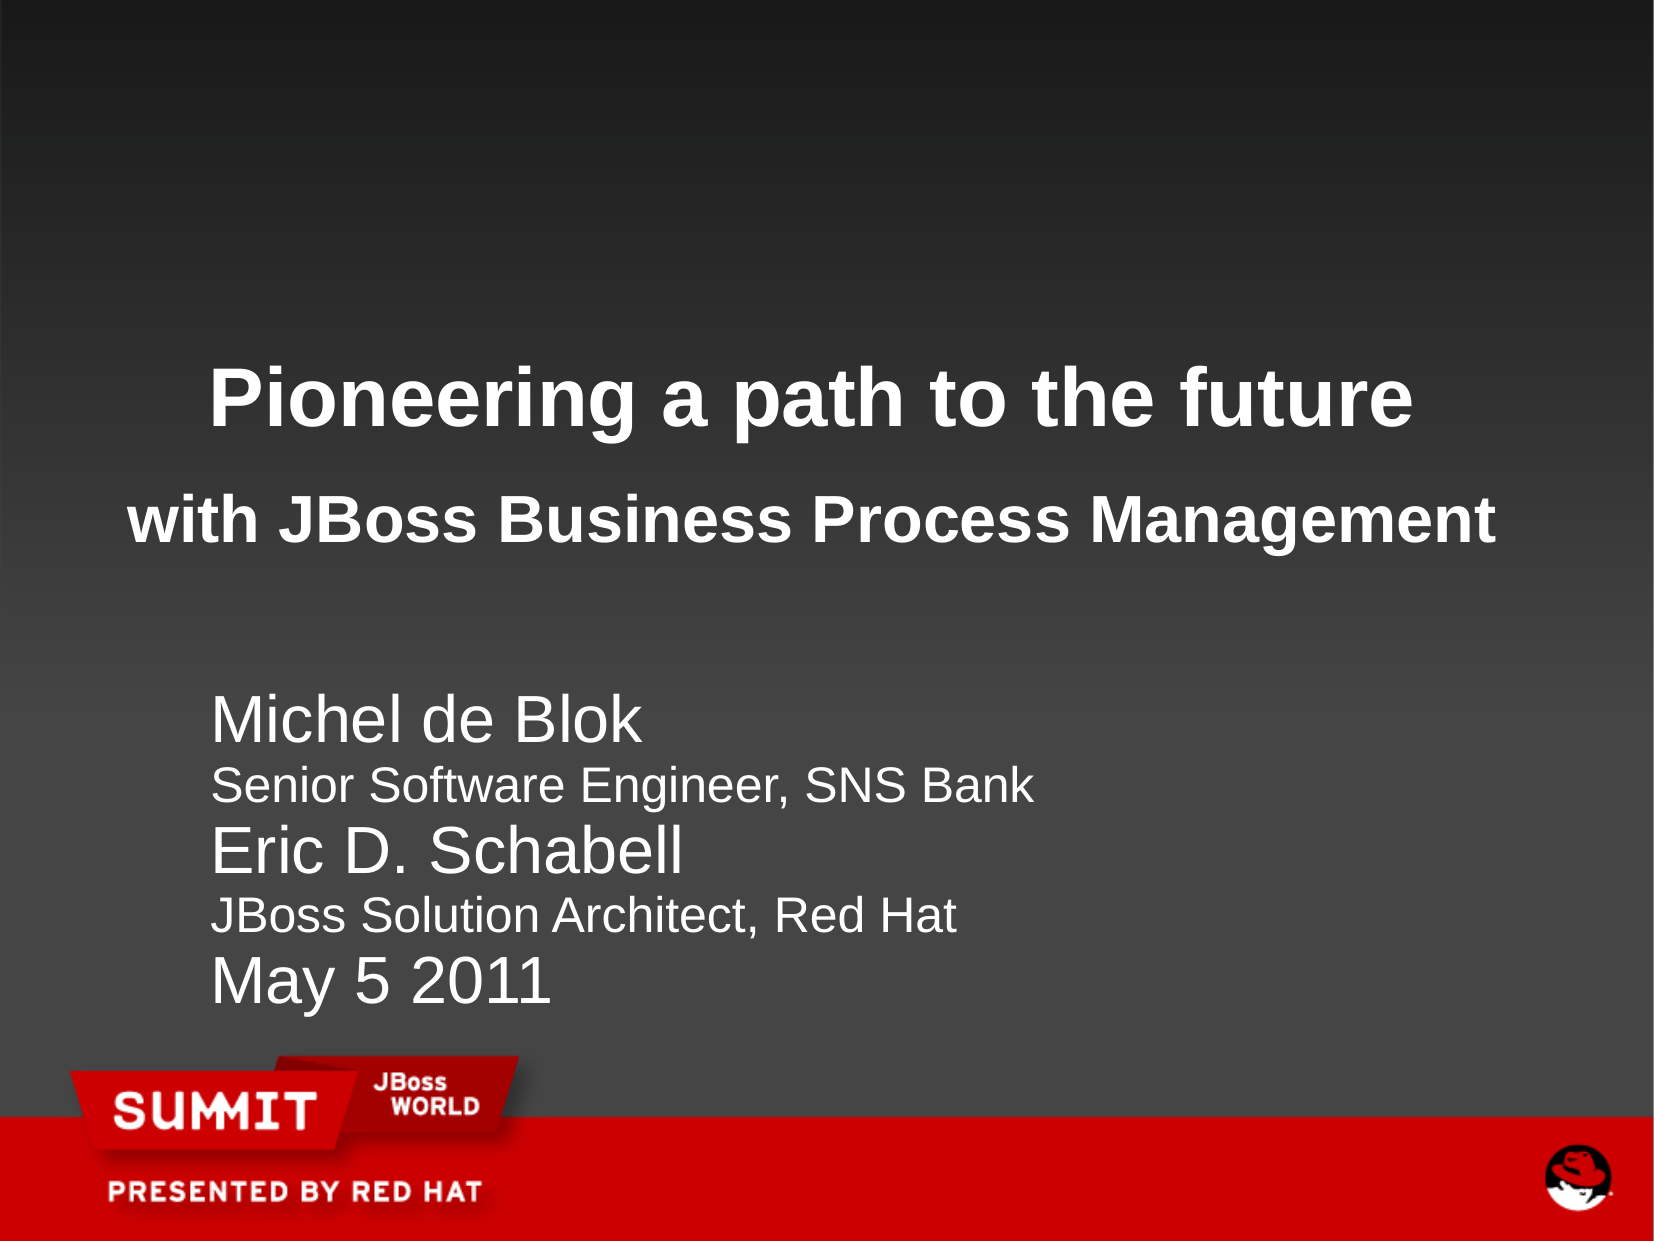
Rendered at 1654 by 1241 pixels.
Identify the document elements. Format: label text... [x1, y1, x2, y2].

text_box Michel de Blok Senior Software Engineer, SNS Bank Eric D. Schabell JBoss Solution Architect, Red Hat May 5 2011 [195, 637, 1388, 989]
picture [0, 0, 1654, 1241]
text_box Pioneering a path to the future with JBoss Business Process Management [112, 297, 1538, 518]
